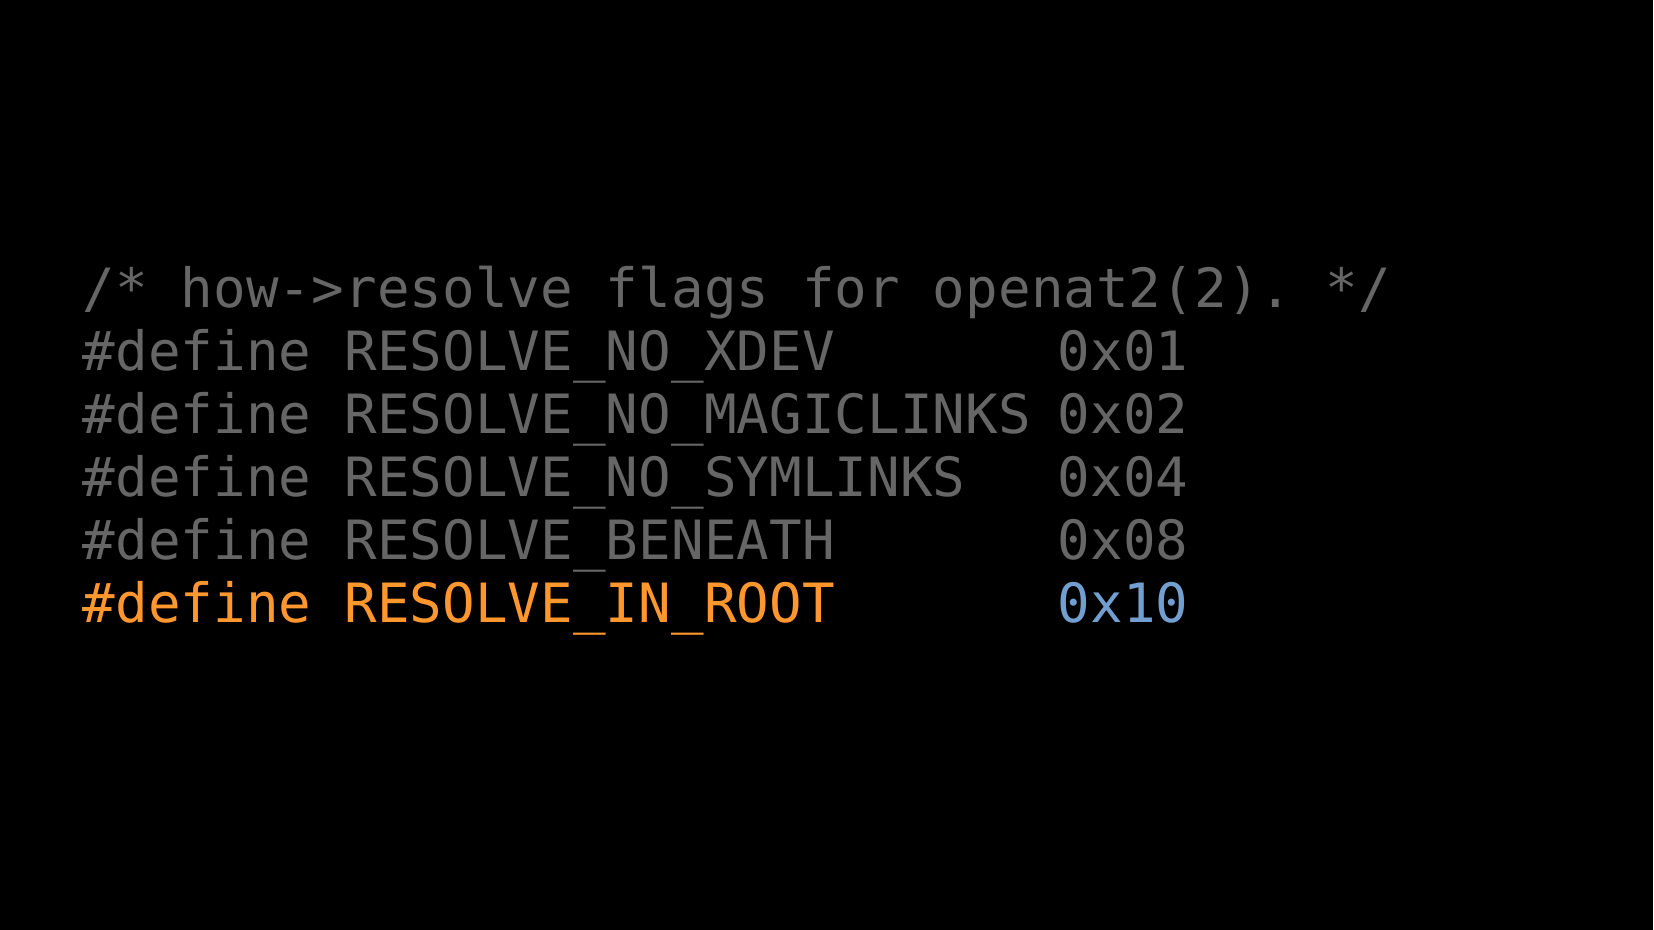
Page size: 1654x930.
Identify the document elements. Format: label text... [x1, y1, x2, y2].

text_box /* how->resolve flags for openat2(2). */ #define RESOLVE_NO_XDEV 0x01 #define RESOLVE_NO_MAGICLINKS 0x02 #define RESOLVE_NO_SYMLINKS 0x04 #define RESOLVE_BENEATH 0x08 #define RESOLVE_IN_ROOT 0x10 [82, 215, 1571, 755]
